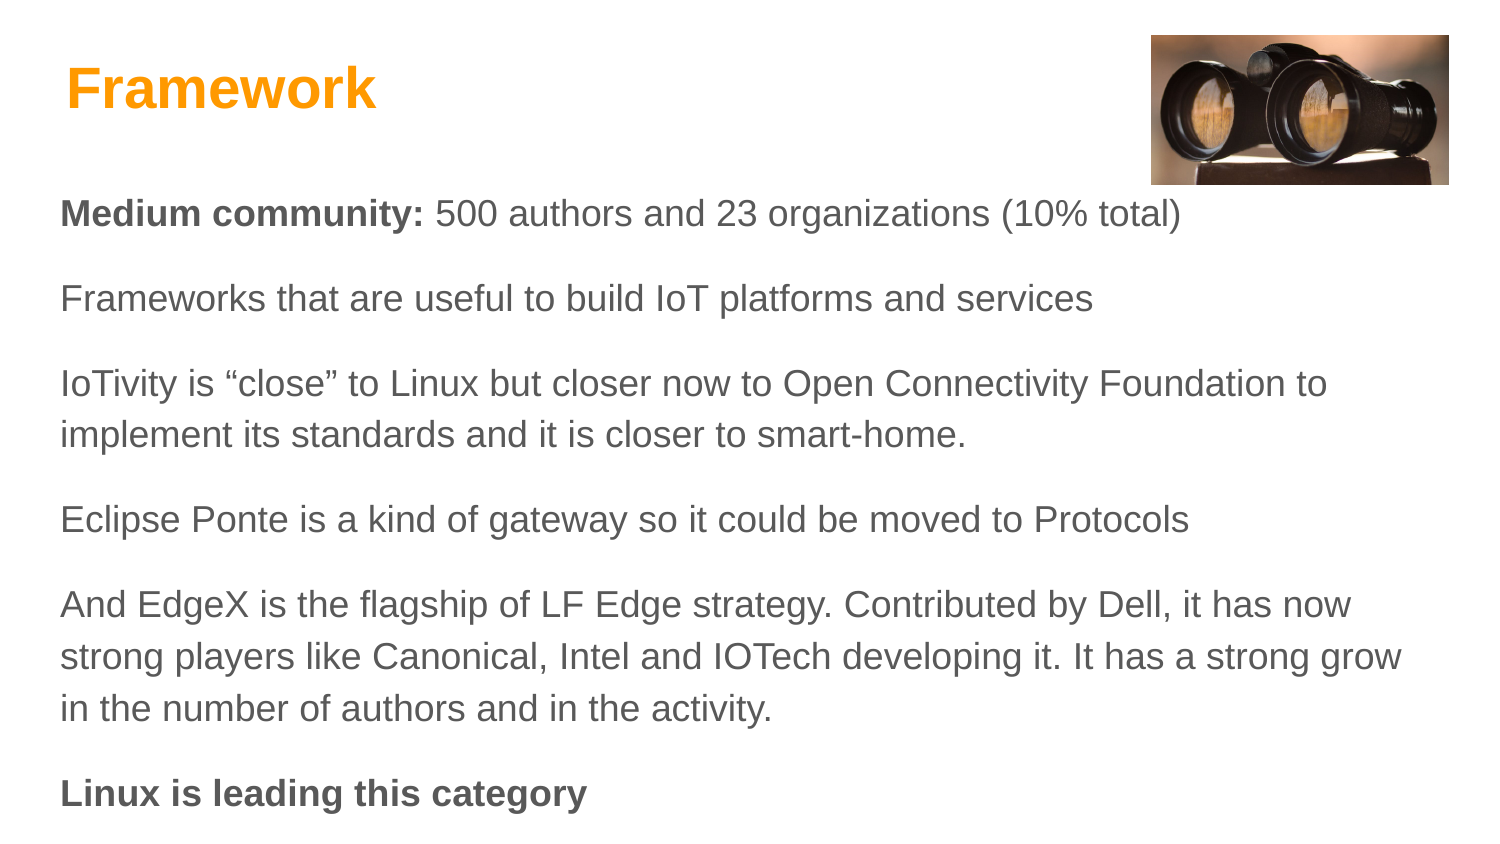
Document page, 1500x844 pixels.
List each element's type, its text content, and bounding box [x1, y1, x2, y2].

picture [1151, 35, 1449, 185]
list Medium community: 500 authors and 23 organizations (10% total) Frameworks that are useful to build IoT platforms and services IoTivity is “close” to Linux but closer now to Open Connectivity Foundation to implement its standards and it is closer to smart-home. Eclipse Ponte is a kind of gateway so it could be moved to Protocols And EdgeX is the flagship of LF Edge strategy. Contributed by Dell, it has now strong players like Canonical, Intel and IOTech developing it. It has a strong grow in the number of authors and in the activity. Linux is leading this category [45, 166, 1443, 780]
title Framework [51, 35, 1151, 130]
